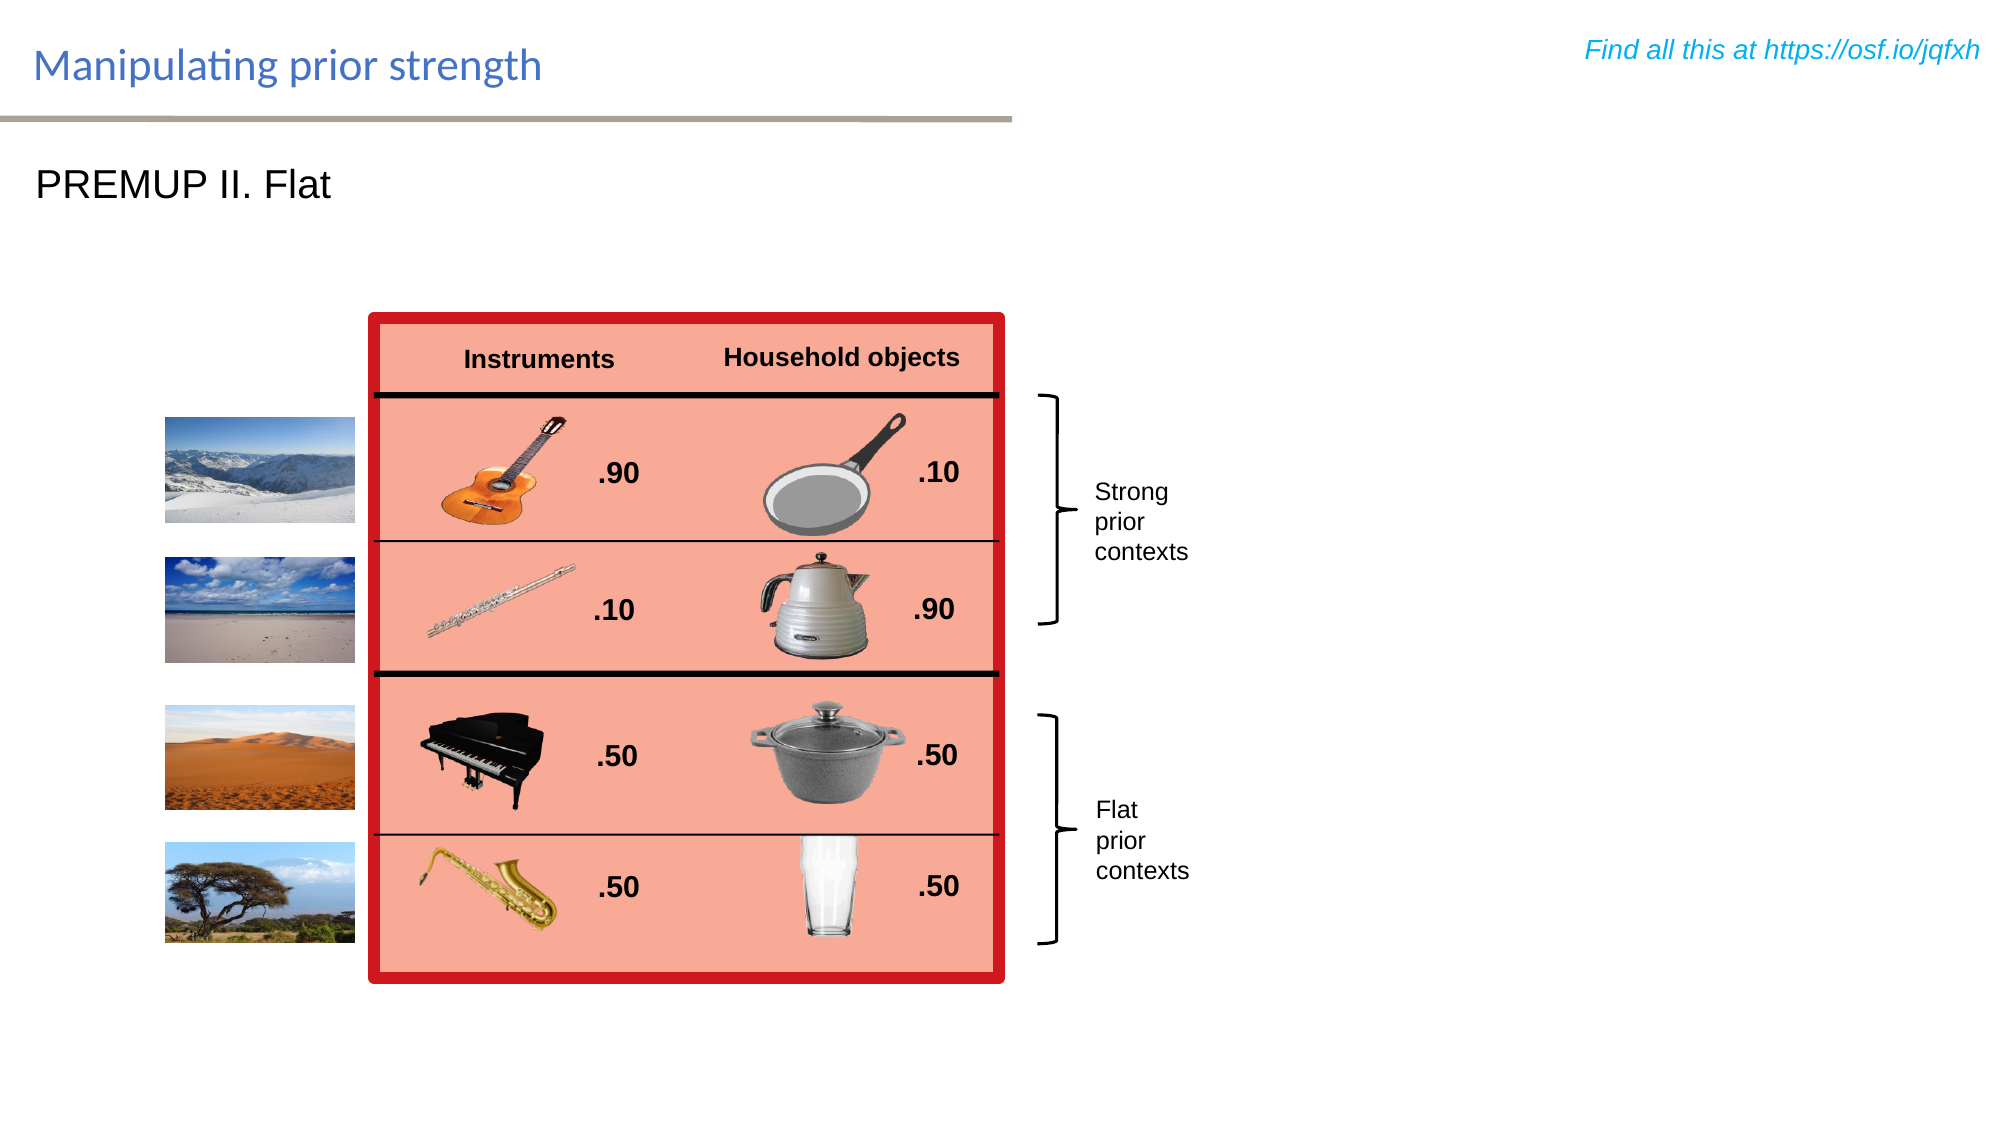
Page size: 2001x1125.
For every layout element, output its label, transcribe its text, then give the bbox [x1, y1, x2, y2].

text_box [373, 836, 1000, 978]
text_box .90 [580, 441, 661, 493]
picture [165, 557, 355, 663]
text_box .50 [900, 855, 981, 907]
text_box [373, 543, 1000, 670]
picture [412, 836, 571, 962]
text_box .90 [895, 578, 976, 630]
text_box Flat prior contexts [1077, 782, 1215, 902]
text_box Instruments [385, 330, 694, 380]
text_box .10 [900, 441, 981, 493]
text_box Manipulating prior strength [15, 27, 1921, 97]
text_box [373, 677, 458, 833]
picture [750, 701, 906, 804]
picture [763, 413, 906, 536]
text_box .50 [578, 724, 659, 776]
text_box .10 [575, 578, 656, 630]
text_box .50 [580, 855, 661, 907]
picture [165, 417, 355, 523]
picture [165, 705, 355, 811]
picture [438, 414, 567, 525]
text_box [461, 677, 1000, 833]
picture [800, 836, 858, 937]
text_box Household objects [679, 328, 1006, 378]
text_box [373, 399, 1000, 540]
text_box .50 [898, 724, 979, 776]
text_box PREMUP II. Flat [17, 147, 508, 218]
picture [165, 842, 355, 943]
text_box Find all this at https://osf.io/jqfxh [1921, 27, 2000, 70]
text_box [373, 317, 1000, 392]
text_box Strong prior contexts [1076, 464, 1215, 536]
picture [426, 561, 576, 640]
picture [413, 677, 554, 833]
picture [759, 546, 871, 662]
